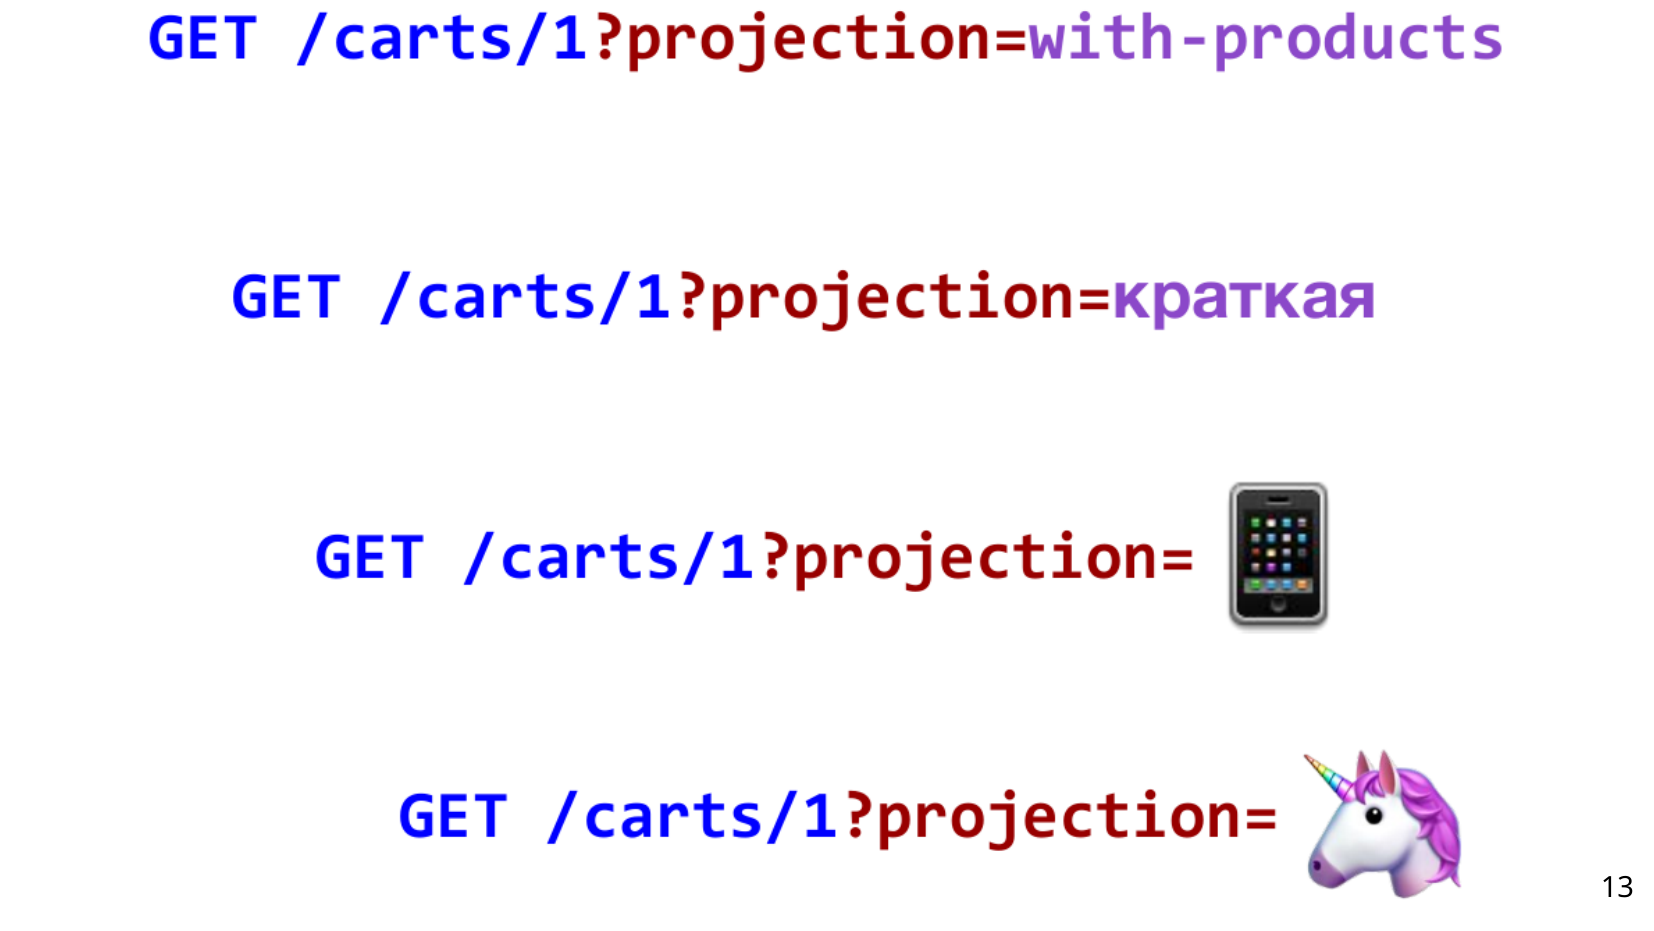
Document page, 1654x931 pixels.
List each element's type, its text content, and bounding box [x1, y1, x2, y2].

picture [143, 3, 1510, 922]
text_box <номер> [1594, 873, 1642, 909]
